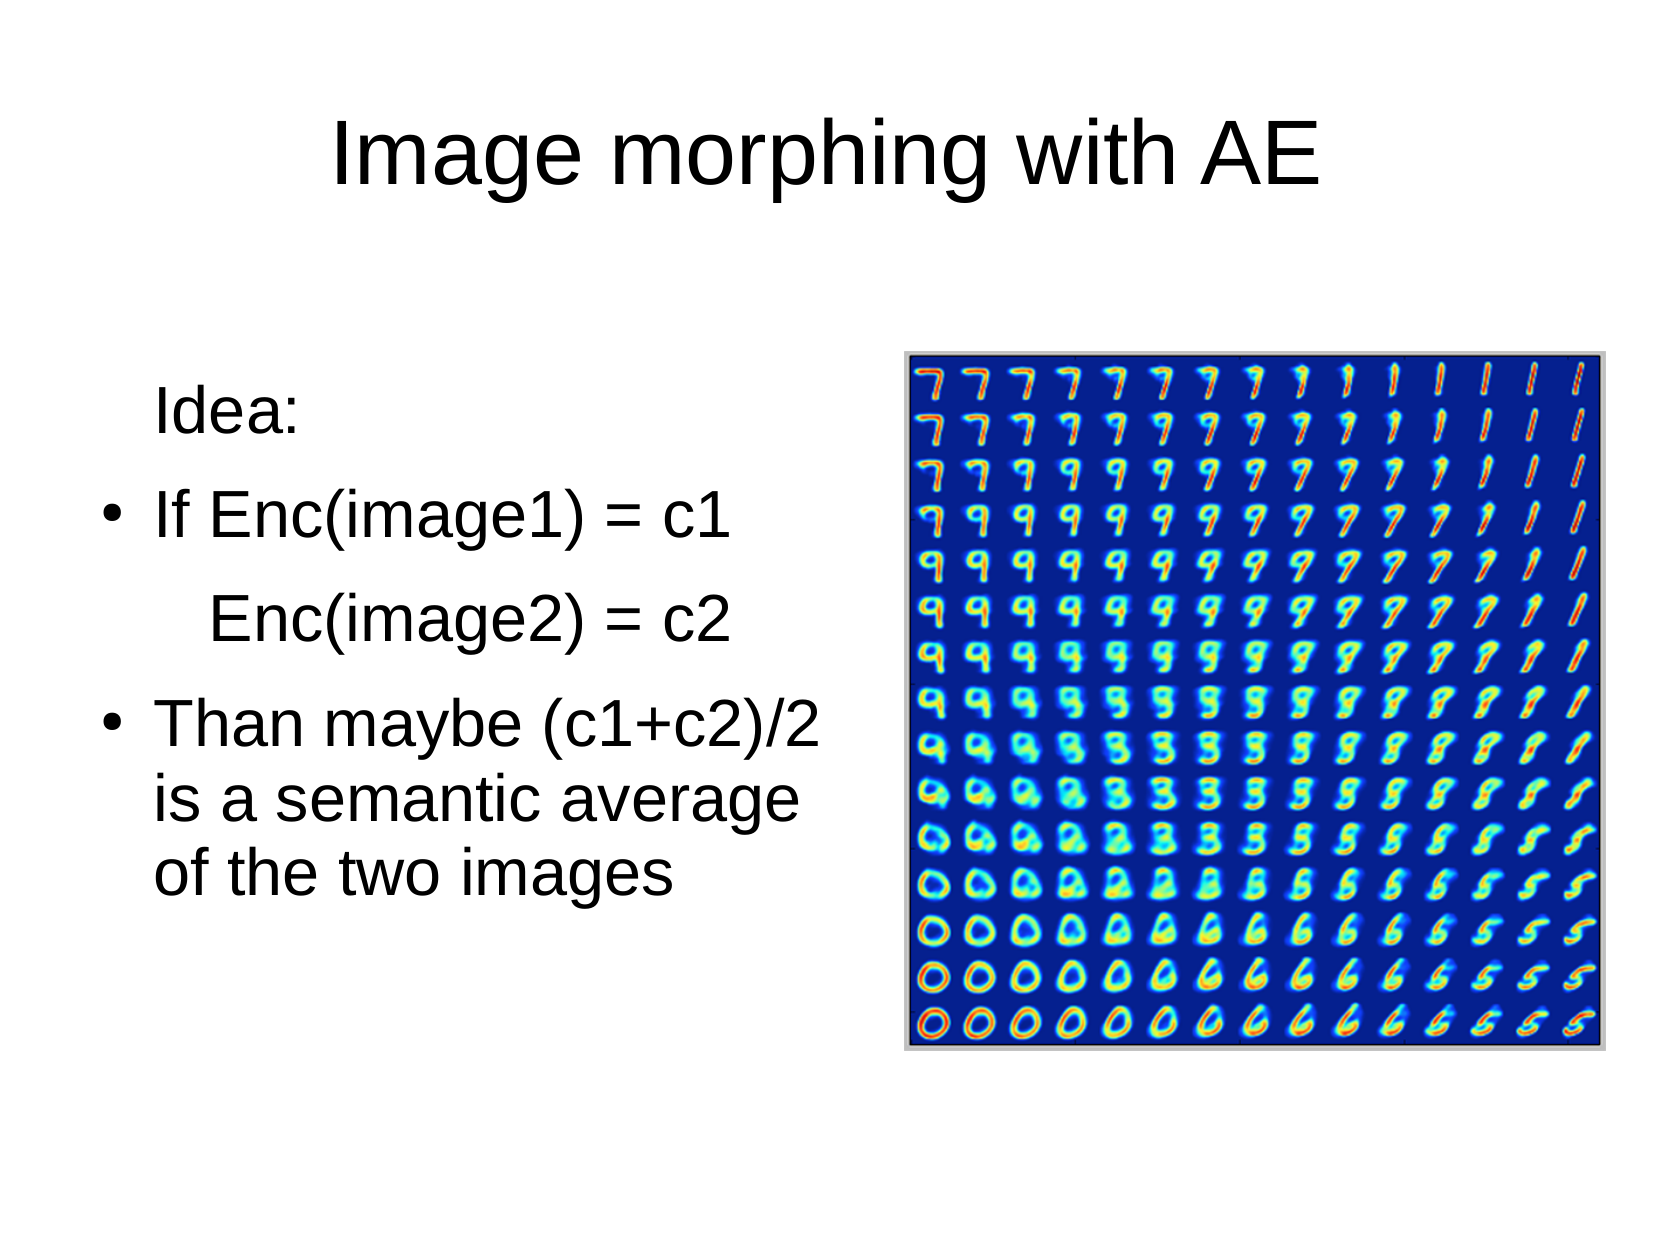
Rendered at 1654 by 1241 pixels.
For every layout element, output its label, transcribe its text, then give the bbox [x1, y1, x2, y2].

picture [904, 351, 1606, 1051]
title Image morphing with AE [82, 49, 1571, 257]
list Idea: If Enc(image1) = c1 Enc(image2) = c2 Than maybe (c1+c2)/2 is a semantic average of the two images [82, 372, 856, 1093]
